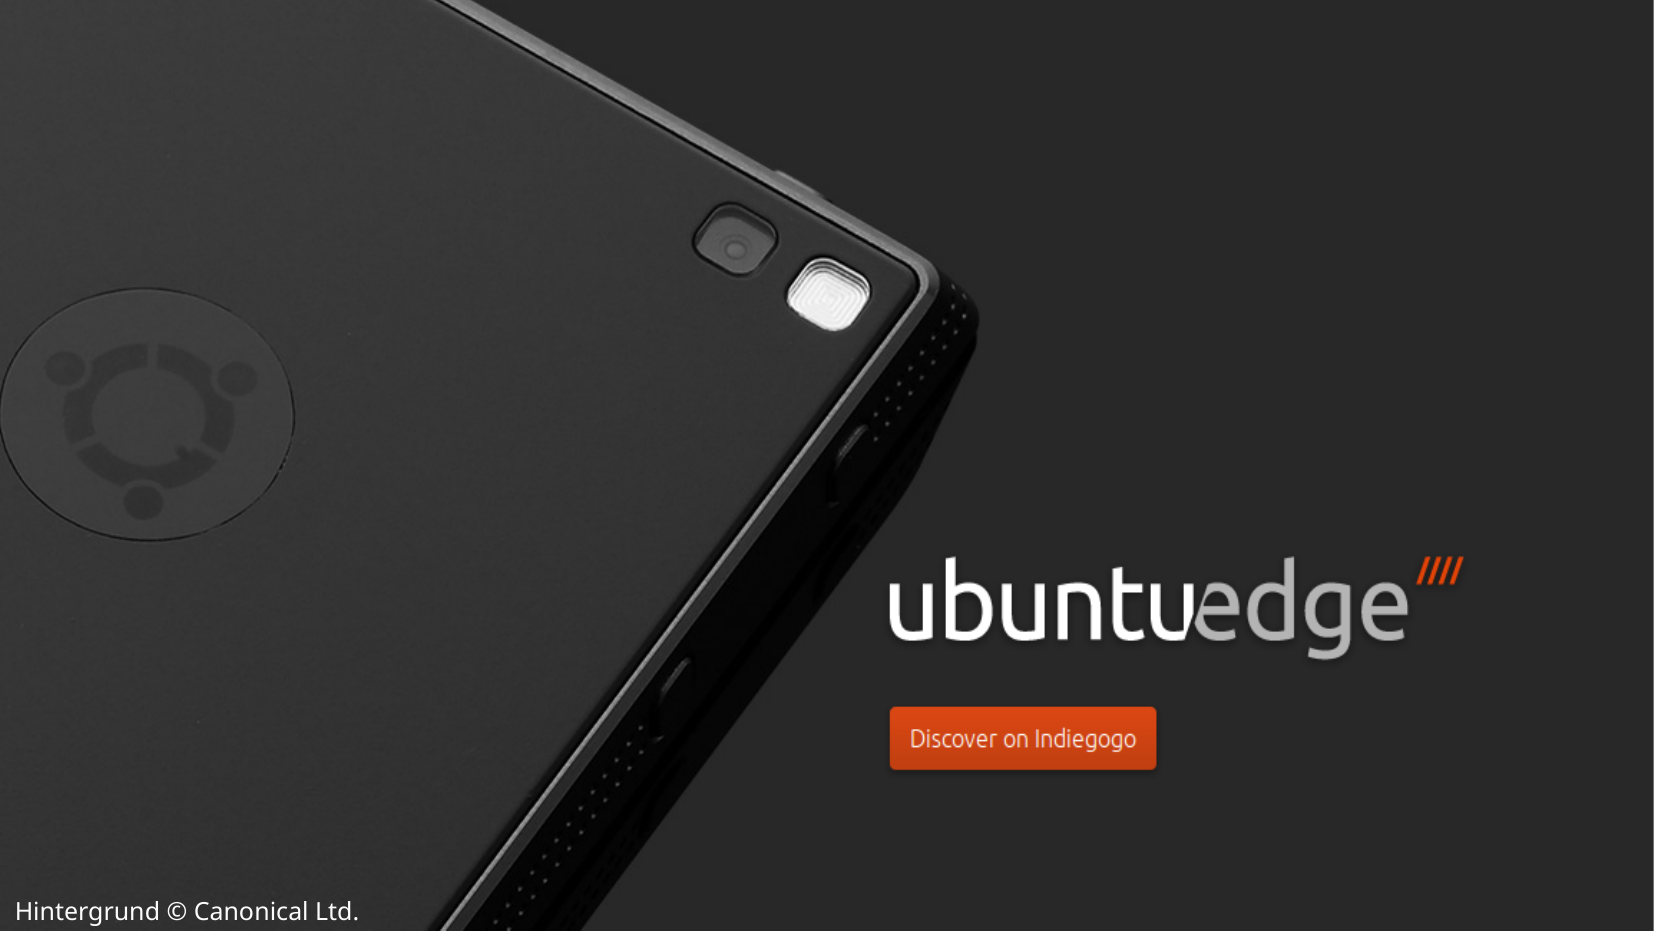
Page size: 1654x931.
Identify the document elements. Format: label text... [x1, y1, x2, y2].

text_box Hintergrund © Canonical Ltd. [0, 885, 360, 929]
picture [0, 0, 1654, 931]
